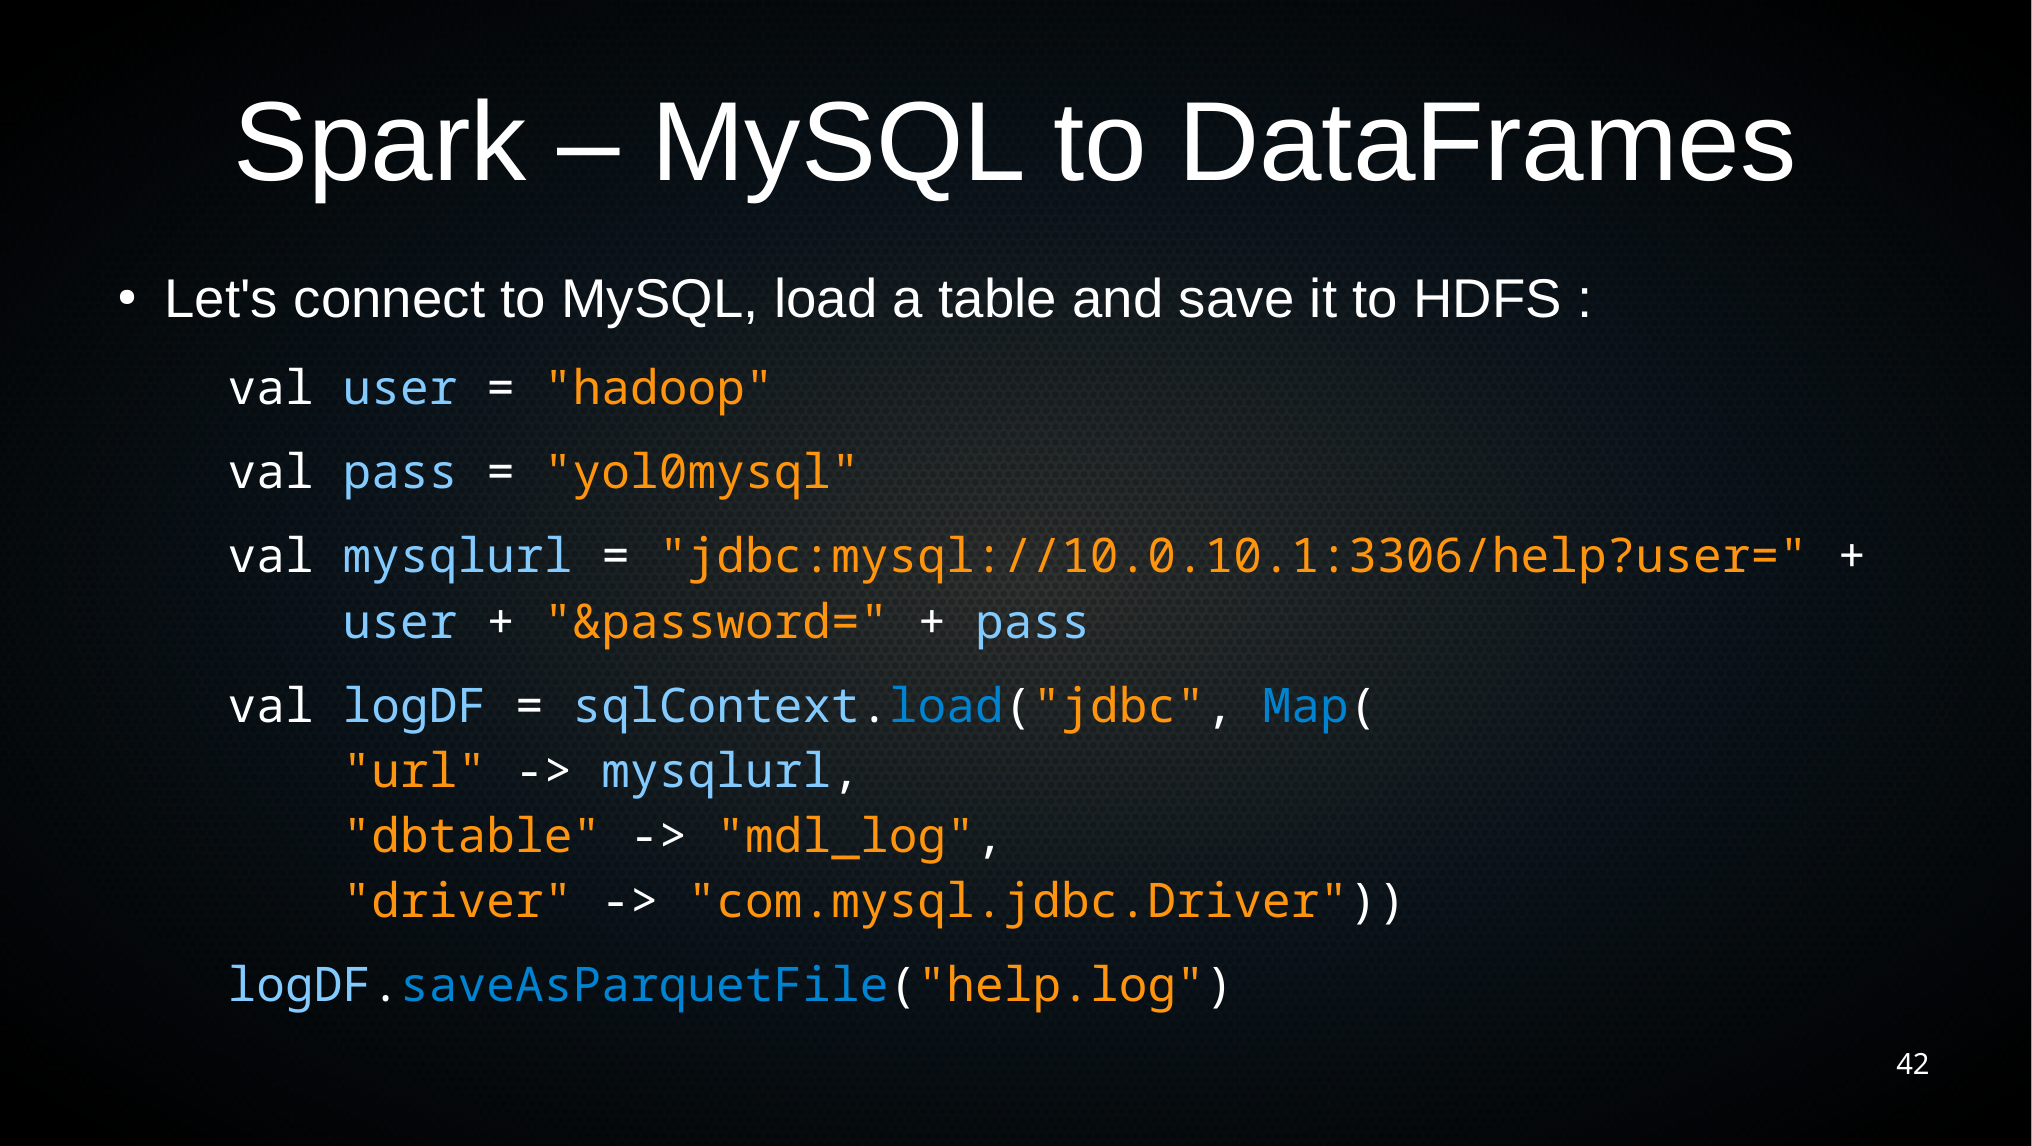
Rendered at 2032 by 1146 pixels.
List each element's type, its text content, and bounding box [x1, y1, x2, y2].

title Spark – MySQL to DataFrames [101, 45, 1930, 237]
list Let's connect to MySQL, load a table and save it to HDFS : val user = "hadoop" val pass = "yol0mysql" val mysqlurl = "jdbc:mysql://10.0.10.1:3306/help?user=" + user + "&password=" + pass val logDF = sqlContext.load("jdbc", Map( "url" -> mysqlurl, "dbtable" -> "mdl_log", "driver" -> "com.mysql.jdbc.Driver")) logDF.saveAsParquetFile("help.log") [101, 268, 1890, 1063]
picture [0, 0, 2032, 1146]
